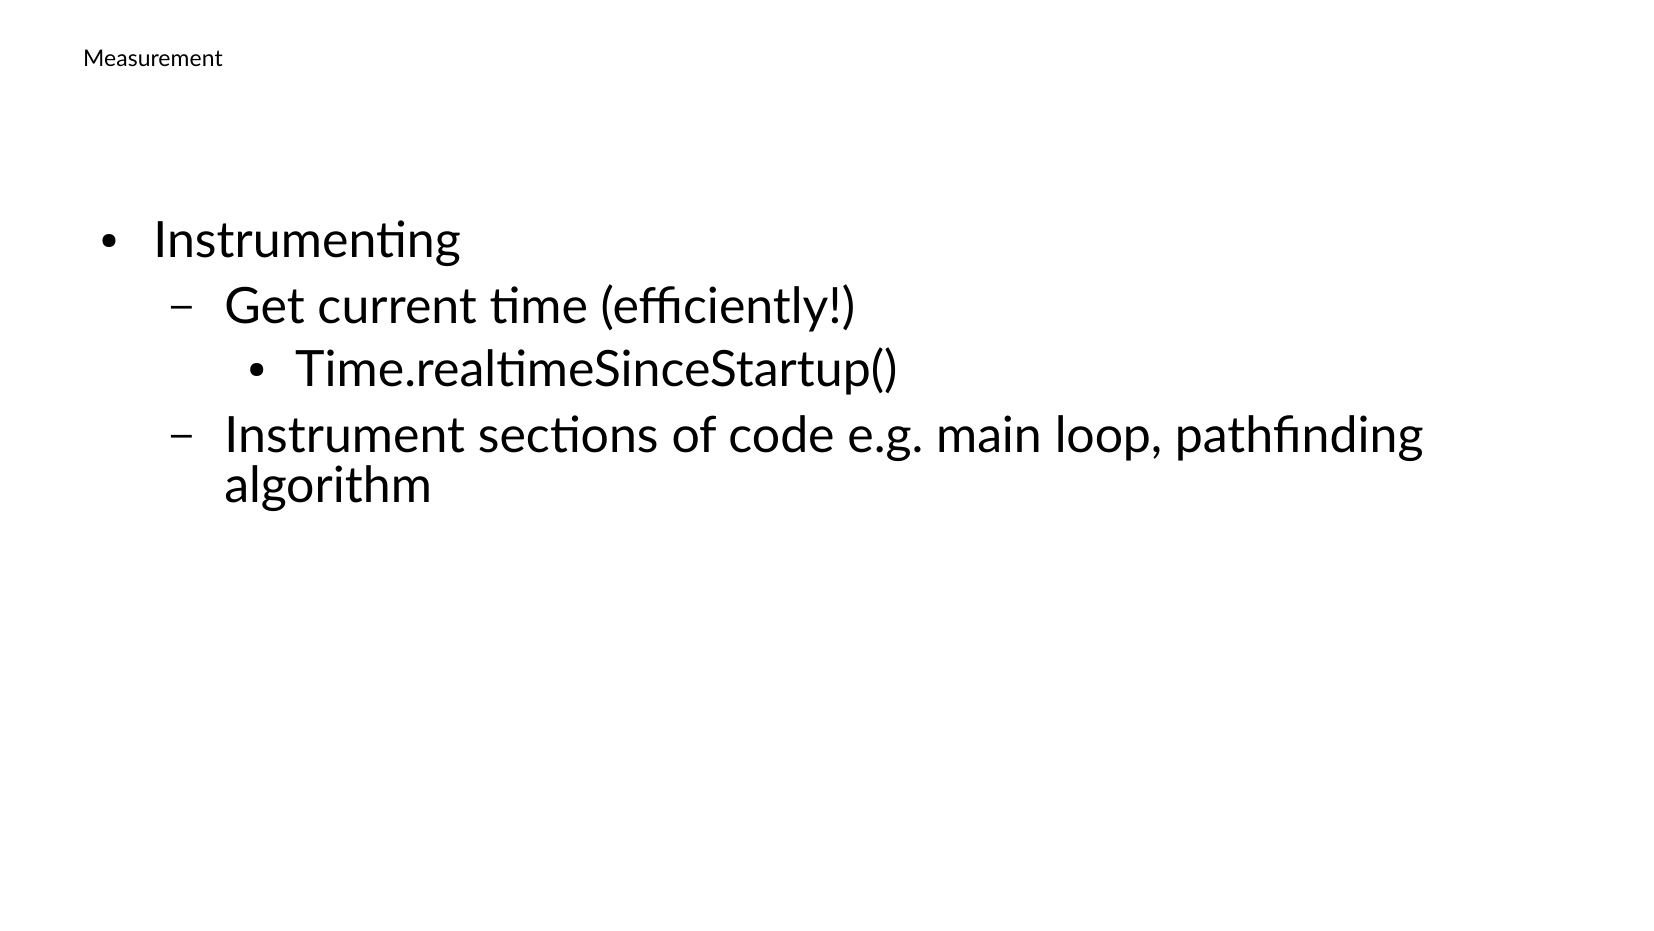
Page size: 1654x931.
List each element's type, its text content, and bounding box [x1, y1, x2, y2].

title Measurement [83, 0, 1571, 119]
list Instrumenting Get current time (efficiently!) Time.realtimeSinceStartup() Instrument sections of code e.g. main loop, pathfinding algorithm [82, 217, 1571, 839]
